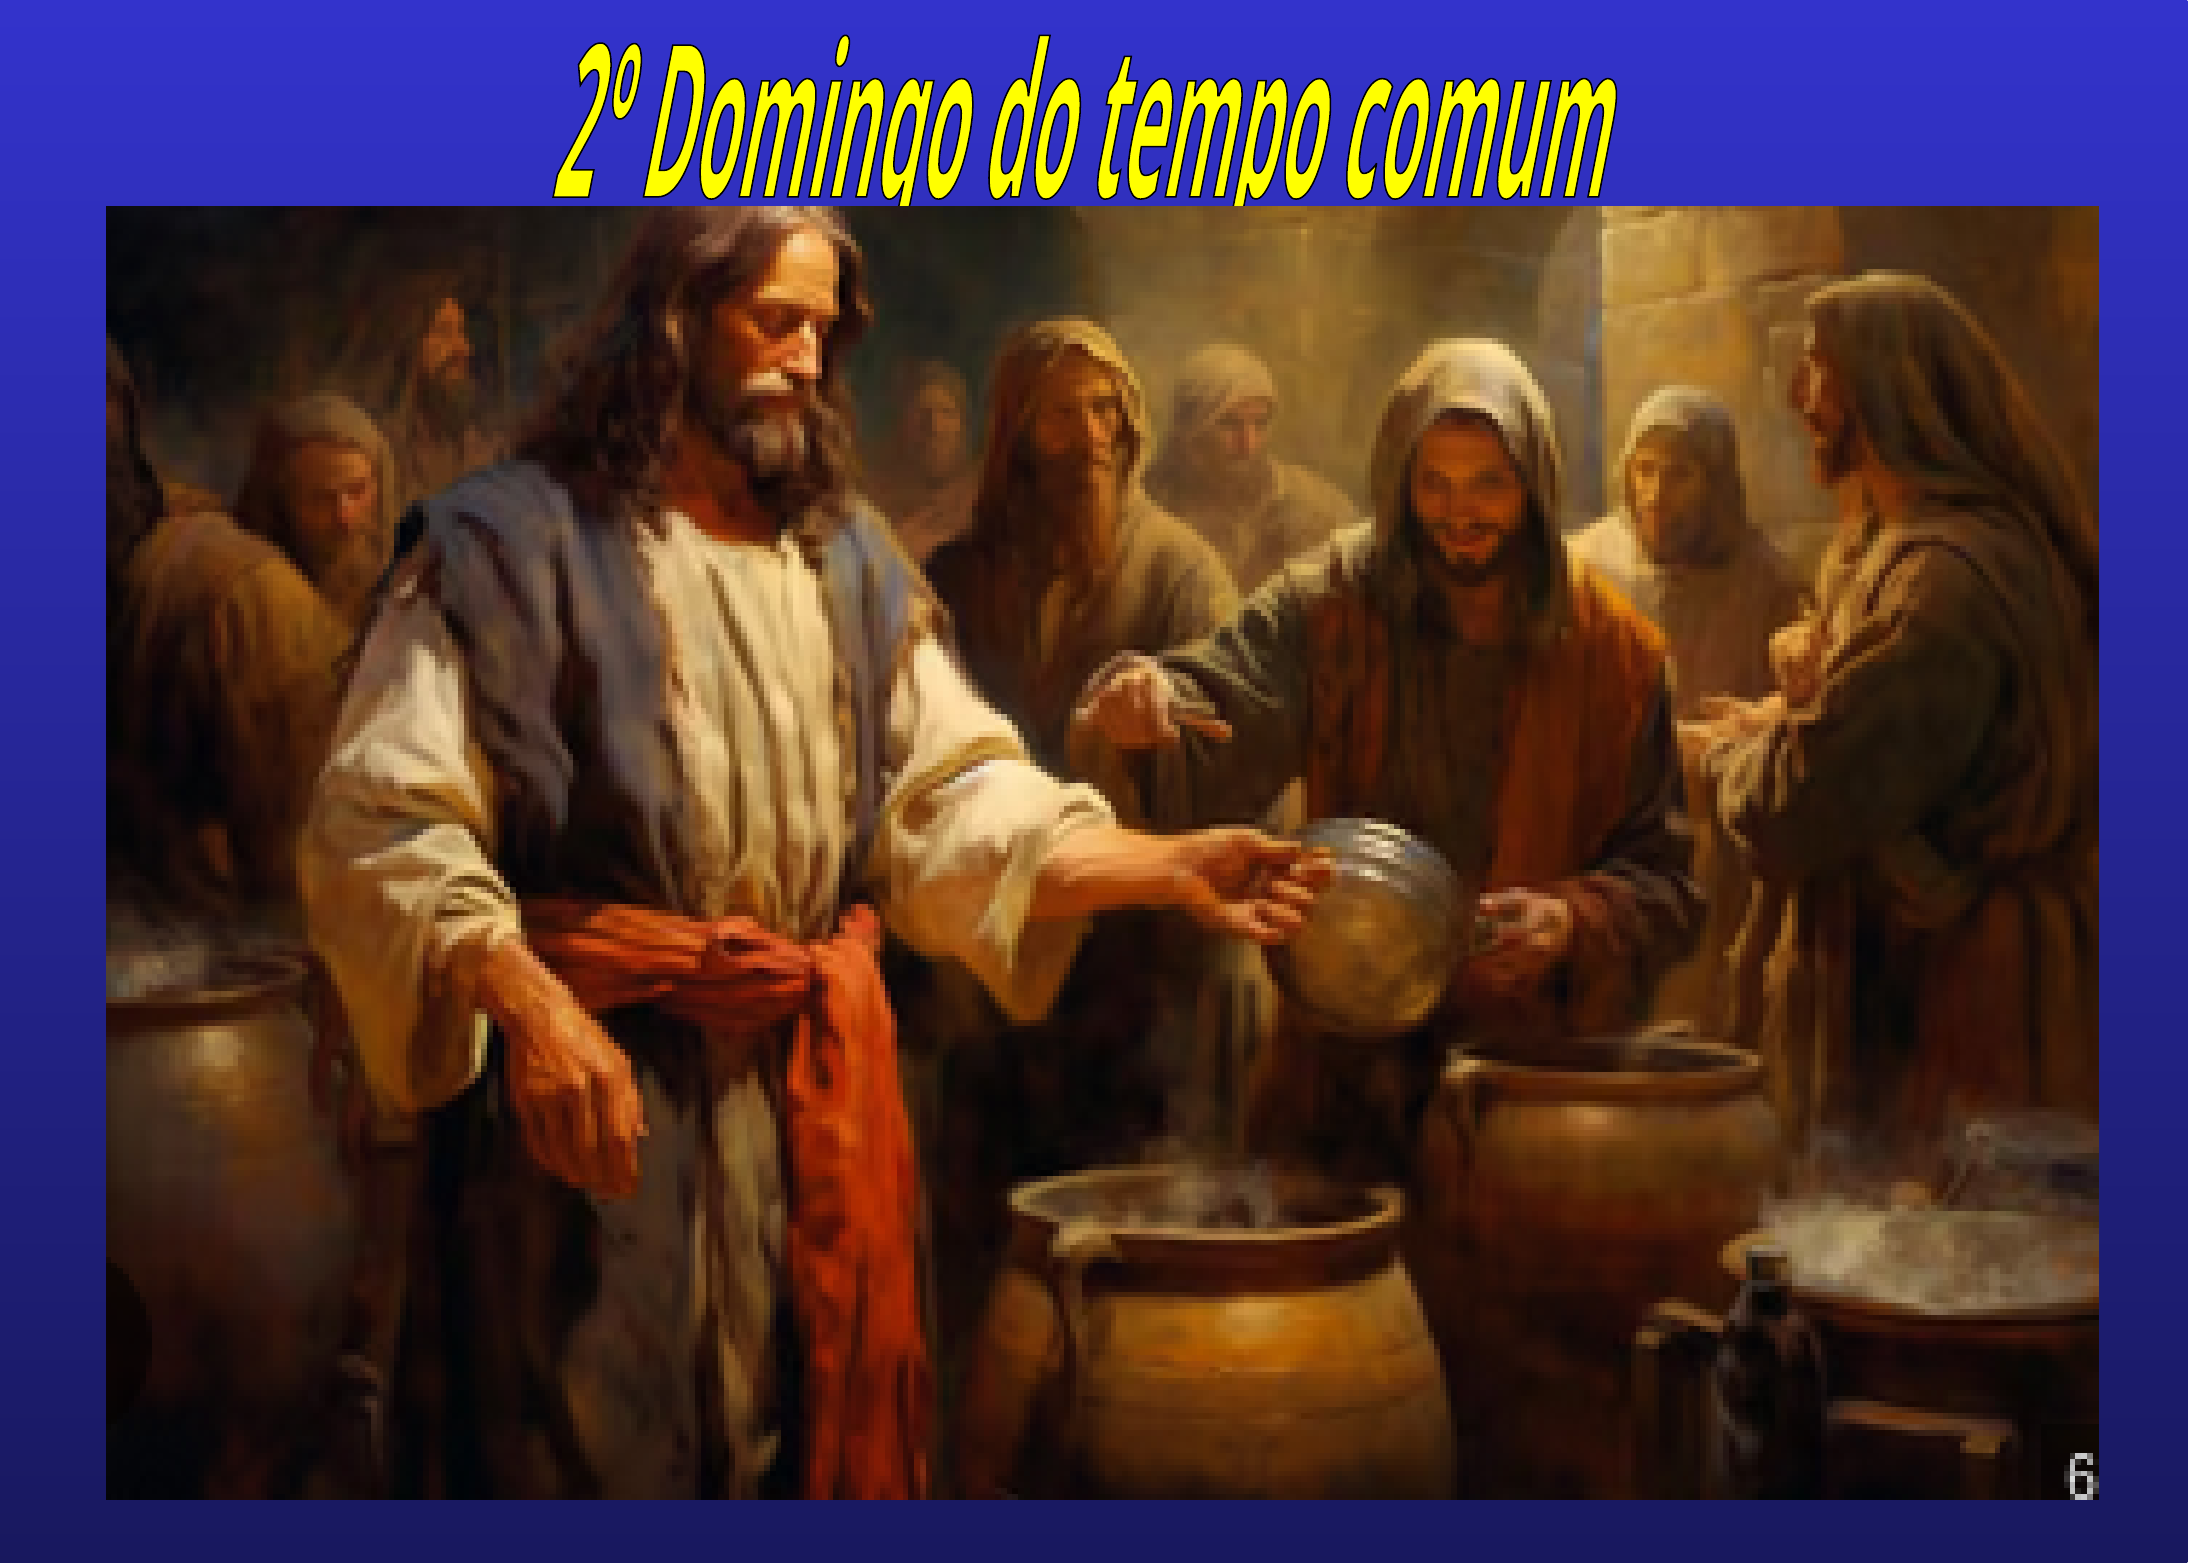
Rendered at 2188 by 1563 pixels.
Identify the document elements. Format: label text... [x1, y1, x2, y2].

text_box 2º Domingo do tempo comum [881, 78, 934, 206]
text_box 2º Domingo do tempo comum [553, 43, 612, 198]
text_box 2º Domingo do tempo comum [1233, 78, 1288, 206]
text_box 2º Domingo do tempo comum [809, 80, 843, 197]
text_box 2º Domingo do tempo comum [1384, 78, 1430, 200]
text_box 2º Domingo do tempo comum [1346, 78, 1393, 200]
text_box 2º Domingo do tempo comum [1165, 78, 1243, 197]
text_box 2º Domingo do tempo comum [700, 78, 746, 200]
text_box 2º Domingo do tempo comum [1497, 80, 1551, 200]
text_box 2º Domingo do tempo comum [988, 35, 1051, 200]
text_box 2º Domingo do tempo comum [830, 78, 885, 197]
text_box 2º Domingo do tempo comum [1097, 56, 1138, 200]
text_box 2º Domingo do tempo comum [927, 78, 973, 200]
text_box 2º Domingo do tempo comum [1285, 78, 1331, 200]
text_box 2º Domingo do tempo comum [643, 45, 706, 197]
text_box 2º Domingo do tempo comum [1034, 78, 1081, 200]
text_box 2º Domingo do tempo comum [612, 43, 642, 119]
text_box 2º Domingo do tempo comum [1539, 78, 1617, 197]
text_box 2º Domingo do tempo comum [1128, 78, 1173, 200]
text_box 2º Domingo do tempo comum [739, 78, 816, 197]
text_box 2º Domingo do tempo comum [1423, 78, 1500, 197]
picture [106, 206, 2099, 1501]
